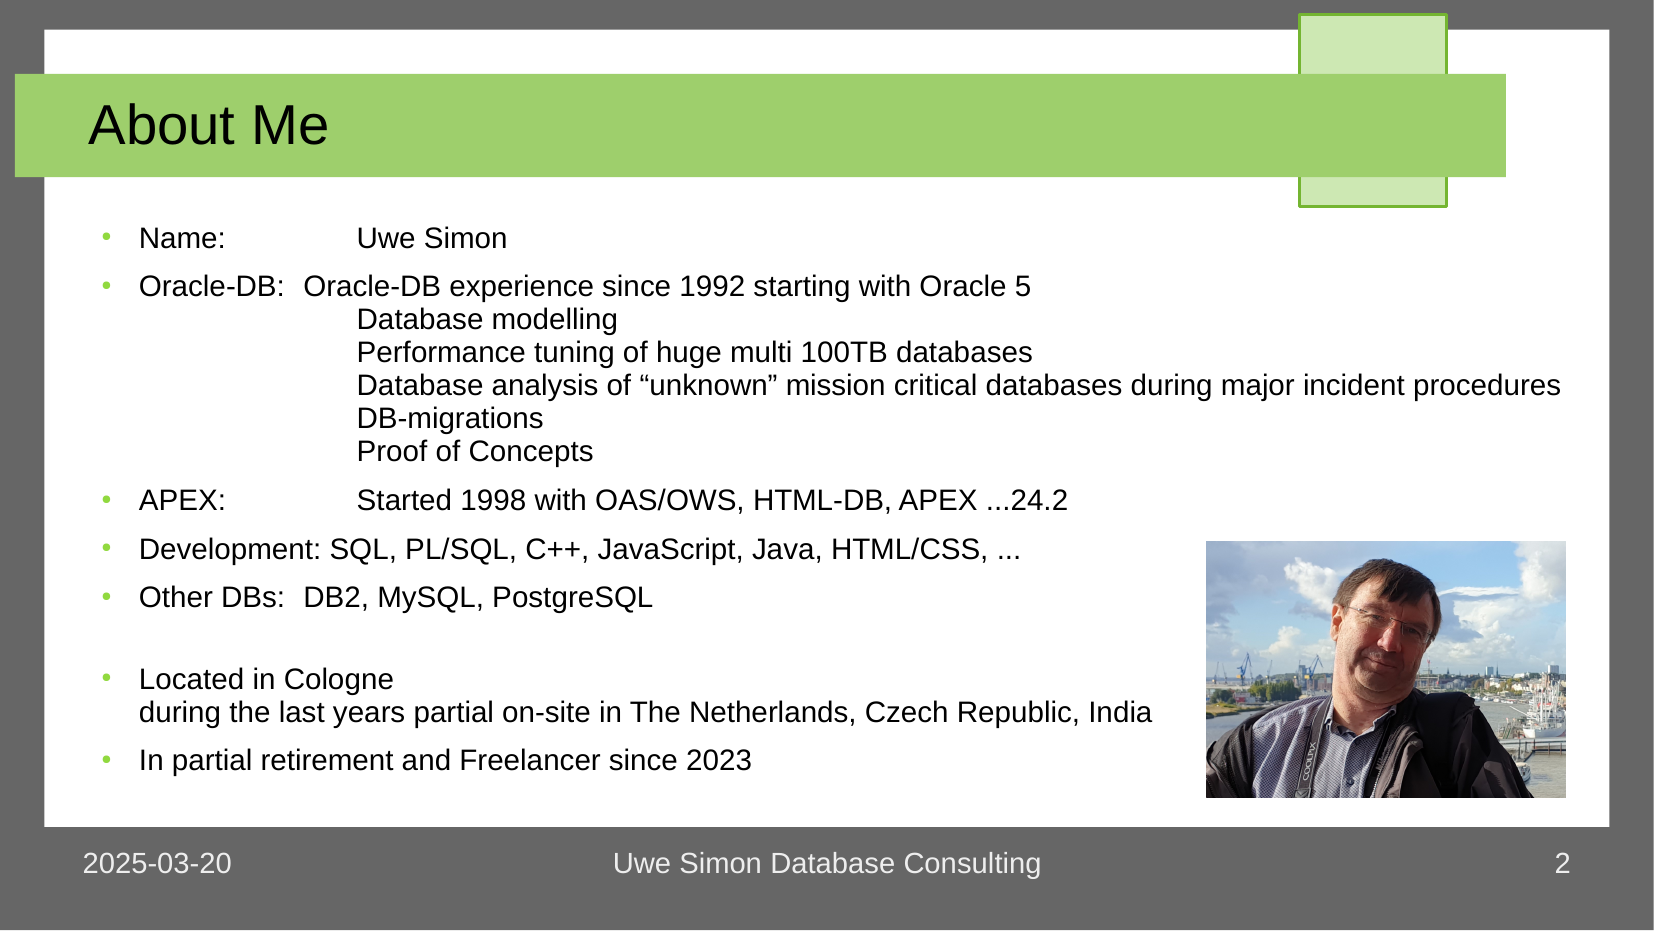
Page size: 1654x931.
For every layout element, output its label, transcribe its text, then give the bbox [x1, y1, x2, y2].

title About Me [88, 73, 1506, 178]
list Name: Uwe Simon Oracle-DB: Oracle-DB experience since 1992 starting with Oracle 5 Database modelling Performance tuning of huge multi 100TB databases Database analysis of “unknown” mission critical databases during major incident procedures DB-migrations Proof of Concepts APEX: Started 1998 with OAS/OWS, HTML-DB, APEX ...24.2 Development: SQL, PL/SQL, C++, JavaScript, Java, HTML/CSS, ... Other DBs: DB2, MySQL, PostgreSQL Located in Cologne during the last years partial on-site in The Netherlands, Czech Republic, India In partial retirement and Freelancer since 2023 [88, 221, 1565, 813]
picture [1206, 541, 1566, 798]
